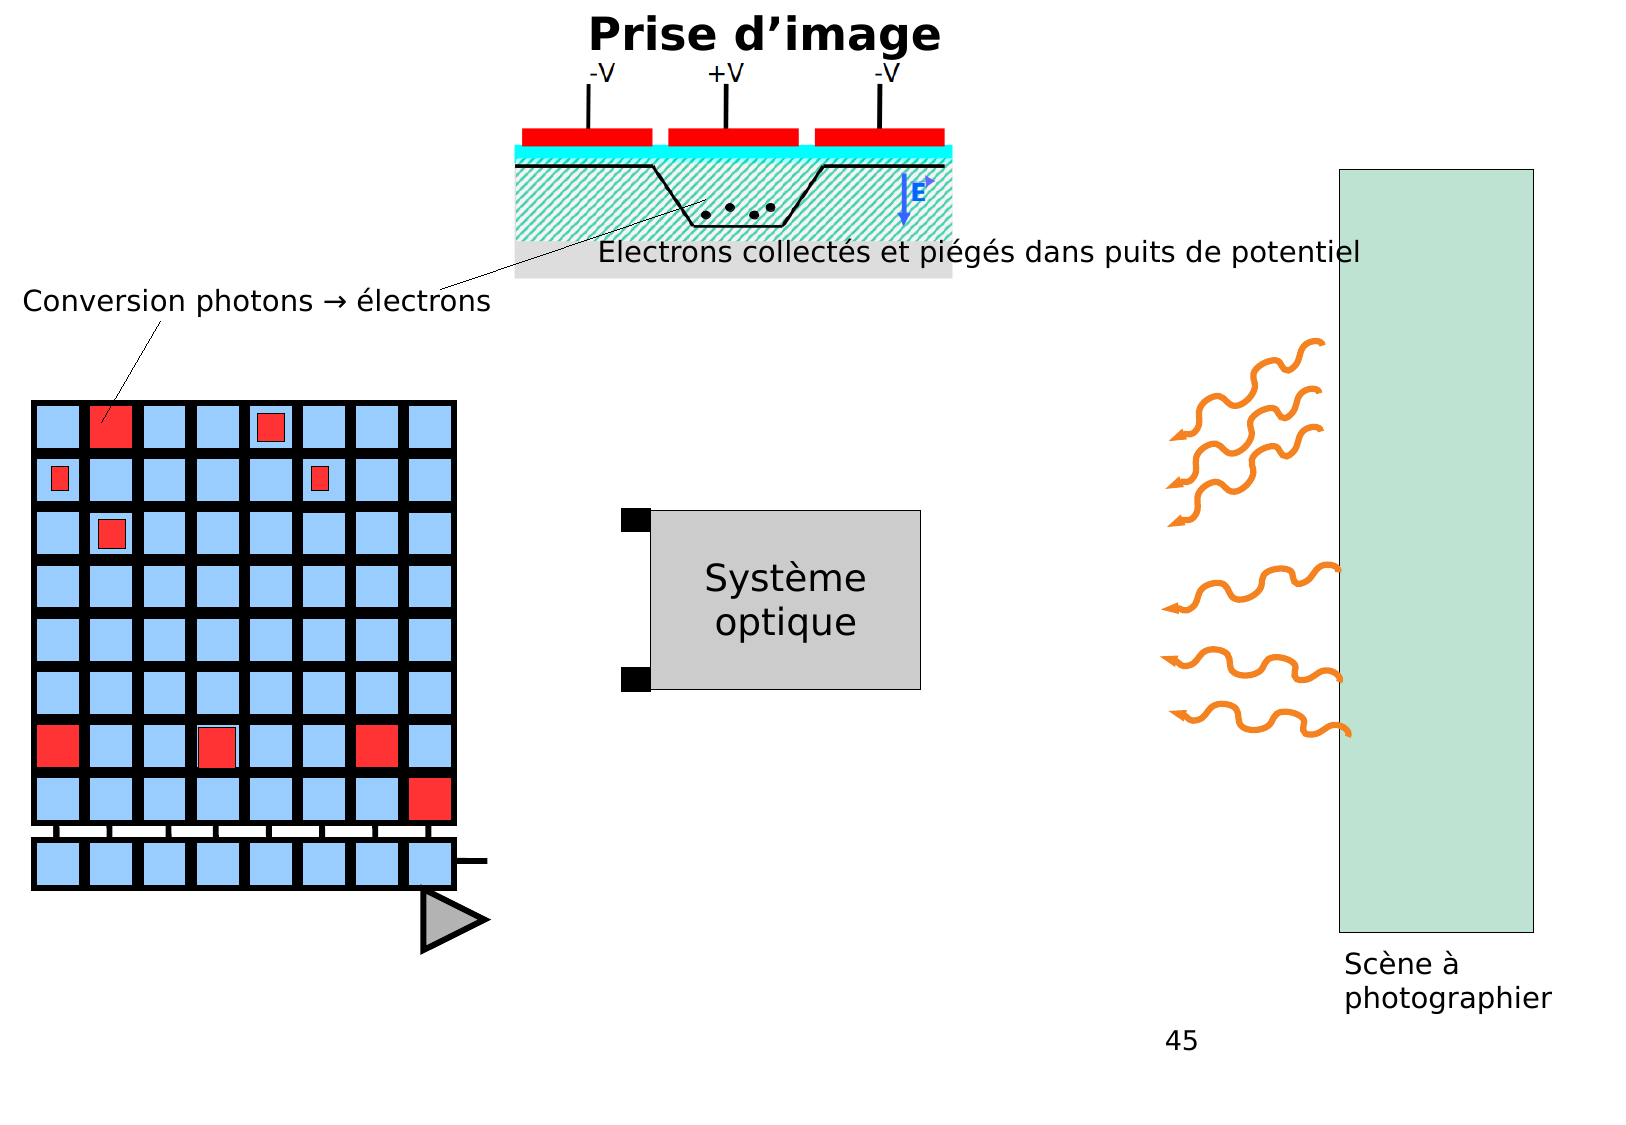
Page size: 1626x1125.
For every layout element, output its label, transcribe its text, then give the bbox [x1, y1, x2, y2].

text_box [300, 403, 348, 452]
text_box [34, 722, 83, 770]
text_box [353, 840, 401, 889]
text_box [406, 509, 455, 558]
text_box [621, 667, 651, 692]
text_box [87, 509, 136, 558]
text_box [87, 403, 136, 452]
text_box Conversion photons → électrons [7, 277, 517, 361]
text_box [406, 669, 455, 717]
text_box [140, 722, 189, 770]
text_box [87, 615, 136, 664]
text_box [193, 722, 242, 770]
text_box [300, 840, 348, 889]
text_box [193, 668, 242, 717]
text_box [34, 403, 83, 451]
text_box [246, 456, 295, 505]
text_box [353, 722, 401, 770]
text_box [353, 669, 401, 717]
text_box [300, 562, 348, 611]
text_box [353, 615, 401, 664]
text_box [246, 840, 295, 889]
text_box [246, 562, 295, 611]
text_box [353, 562, 401, 611]
text_box [1339, 169, 1534, 933]
text_box [621, 508, 651, 532]
text_box Scène à photographier [1329, 940, 1568, 1023]
text_box [34, 456, 83, 505]
text_box [246, 509, 295, 558]
text_box [246, 669, 295, 717]
text_box [34, 775, 83, 824]
text_box [193, 615, 242, 664]
text_box [300, 509, 348, 558]
picture [503, 58, 961, 287]
text_box [34, 840, 83, 889]
text_box [140, 456, 189, 505]
text_box [406, 722, 455, 770]
text_box [353, 509, 401, 558]
text_box [193, 840, 242, 889]
text_box [1339, 248, 1349, 253]
text_box [34, 615, 83, 664]
text_box [406, 775, 455, 824]
text_box [353, 775, 401, 824]
text_box [300, 722, 348, 770]
text_box [300, 669, 348, 717]
text_box [406, 456, 455, 505]
text_box [87, 840, 136, 889]
text_box [406, 403, 455, 452]
text_box [300, 615, 348, 664]
text_box [406, 615, 455, 664]
text_box [353, 403, 401, 451]
text_box [353, 456, 401, 505]
text_box [193, 403, 242, 452]
text_box [87, 456, 136, 505]
text_box [193, 775, 242, 824]
text_box [140, 775, 189, 824]
text_box [246, 722, 295, 770]
text_box [140, 668, 189, 717]
text_box [140, 840, 189, 889]
text_box [406, 840, 485, 951]
text_box [193, 562, 242, 611]
text_box [140, 403, 189, 451]
text_box [87, 775, 136, 824]
text_box [87, 562, 136, 611]
text_box [87, 668, 136, 717]
text_box [34, 562, 83, 611]
text_box [246, 615, 295, 664]
text_box [87, 722, 136, 770]
text_box Electrons collectés et piégés dans puits de potentiel [582, 227, 1115, 345]
text_box [300, 775, 348, 824]
text_box [246, 775, 295, 824]
text_box [140, 509, 189, 558]
text_box [140, 562, 189, 611]
text_box [300, 456, 348, 505]
text_box [193, 509, 242, 558]
text_box [34, 509, 83, 558]
text_box [406, 562, 455, 611]
text_box Prise d’image [572, 0, 957, 69]
text_box [193, 456, 242, 505]
text_box [246, 403, 295, 451]
text_box Système optique [650, 510, 921, 690]
text_box [34, 669, 83, 717]
text_box [1164, 1024, 1544, 1103]
text_box [140, 615, 189, 664]
